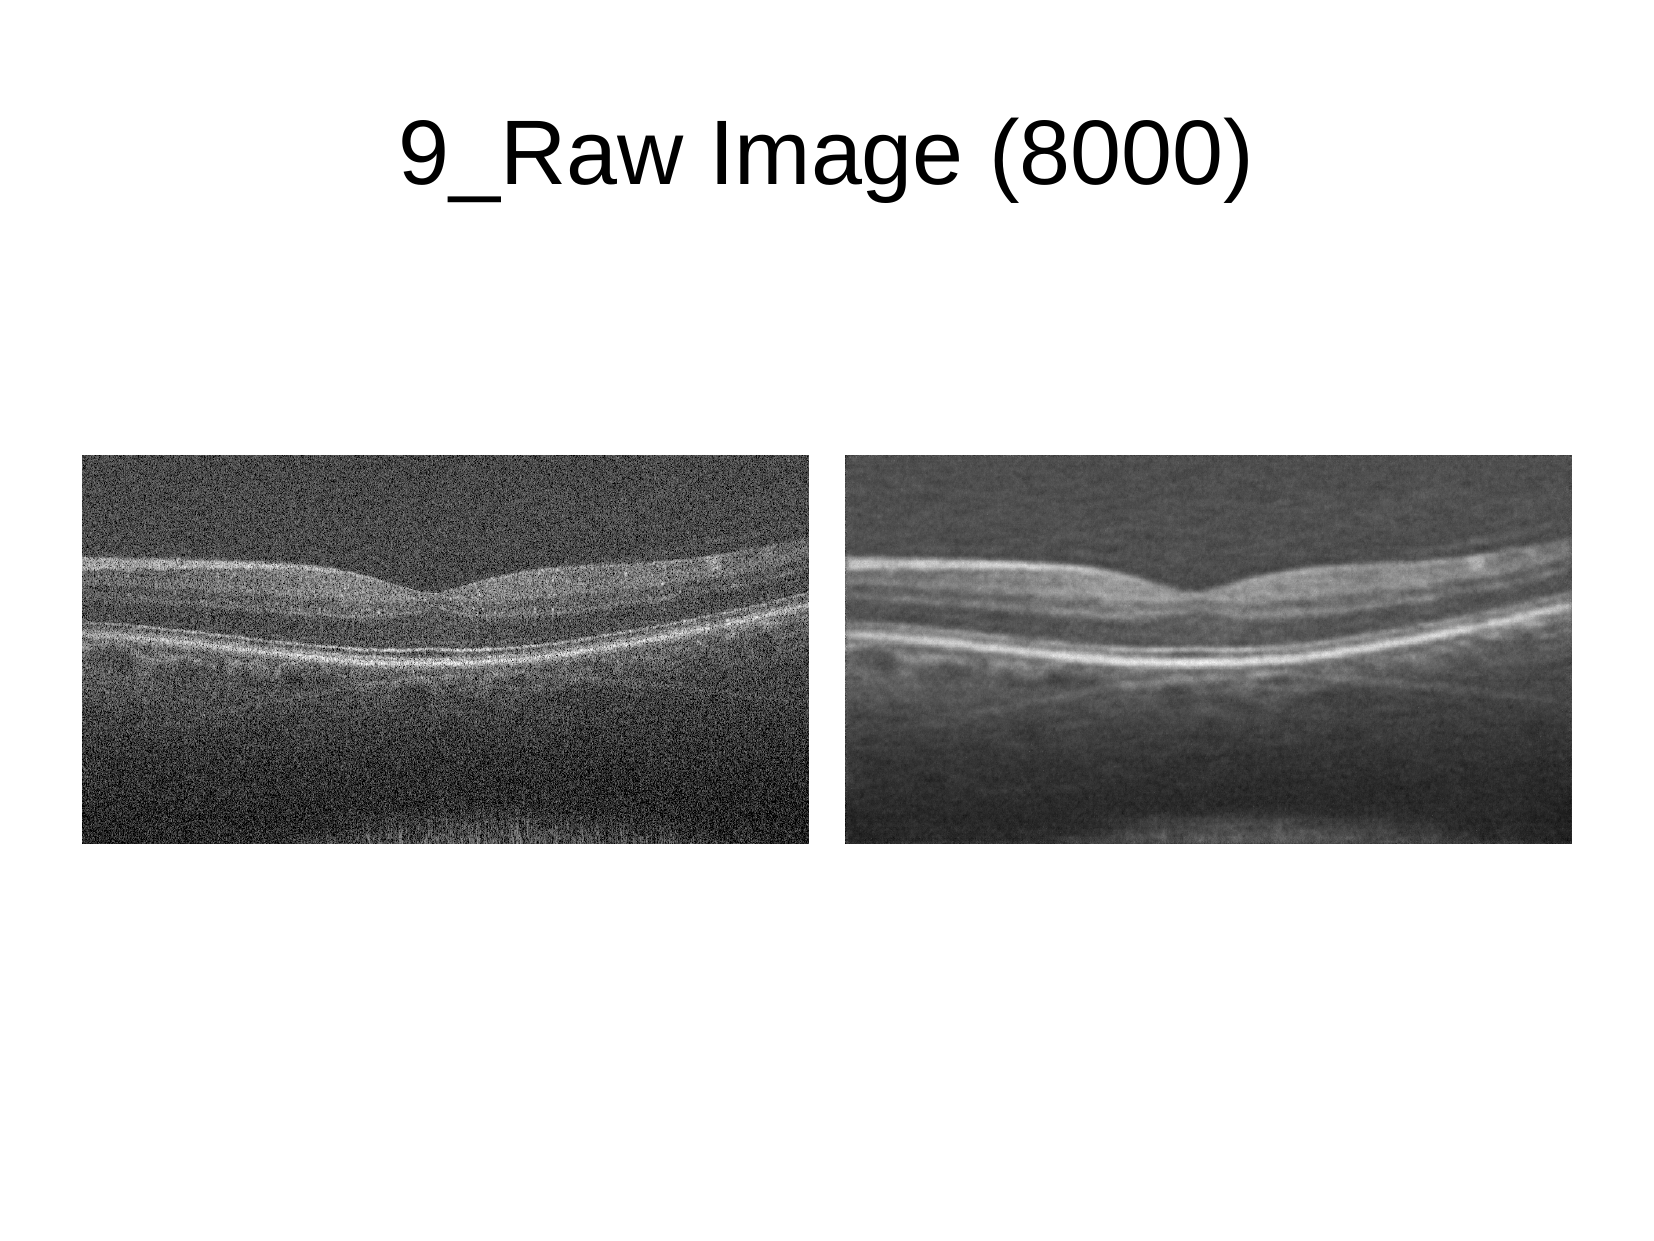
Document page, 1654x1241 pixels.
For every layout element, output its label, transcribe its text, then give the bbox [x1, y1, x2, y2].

picture [82, 455, 809, 845]
picture [845, 455, 1572, 845]
title 9_Raw Image (8000) [82, 49, 1571, 257]
